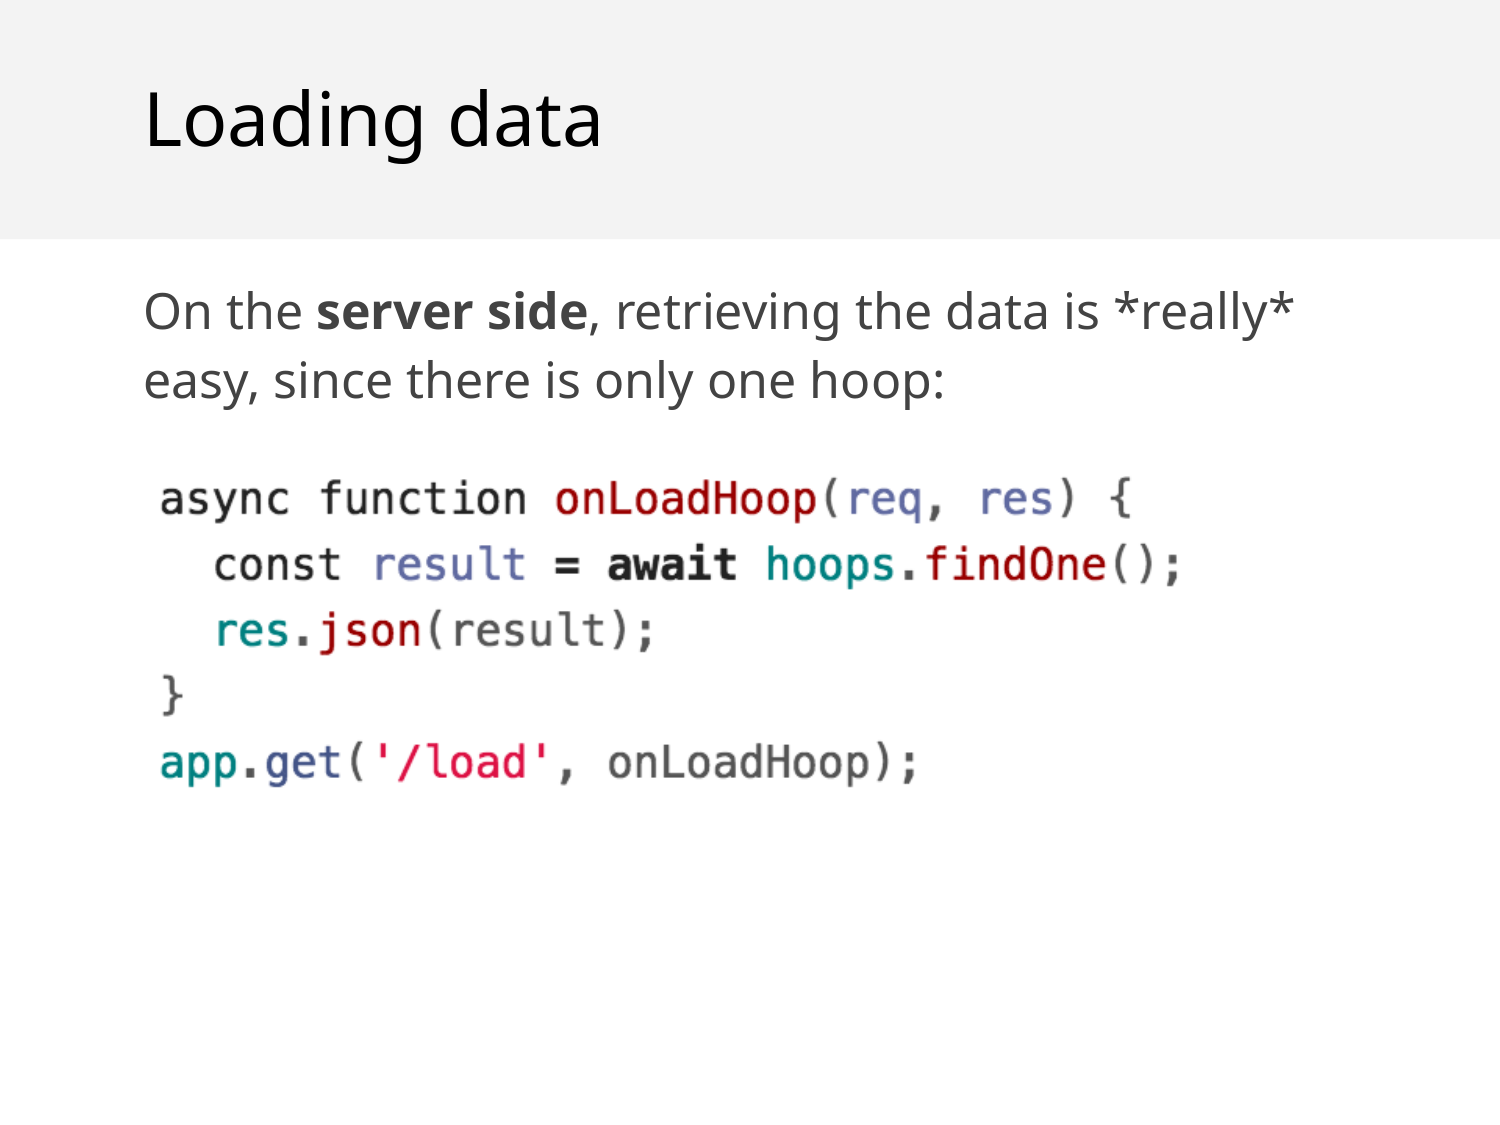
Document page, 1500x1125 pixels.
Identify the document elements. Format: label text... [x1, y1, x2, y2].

picture [128, 464, 1194, 825]
list On the server side, retrieving the data is *really* easy, since there is only one hoop: [128, 255, 1372, 492]
title Loading data [128, 56, 1372, 183]
